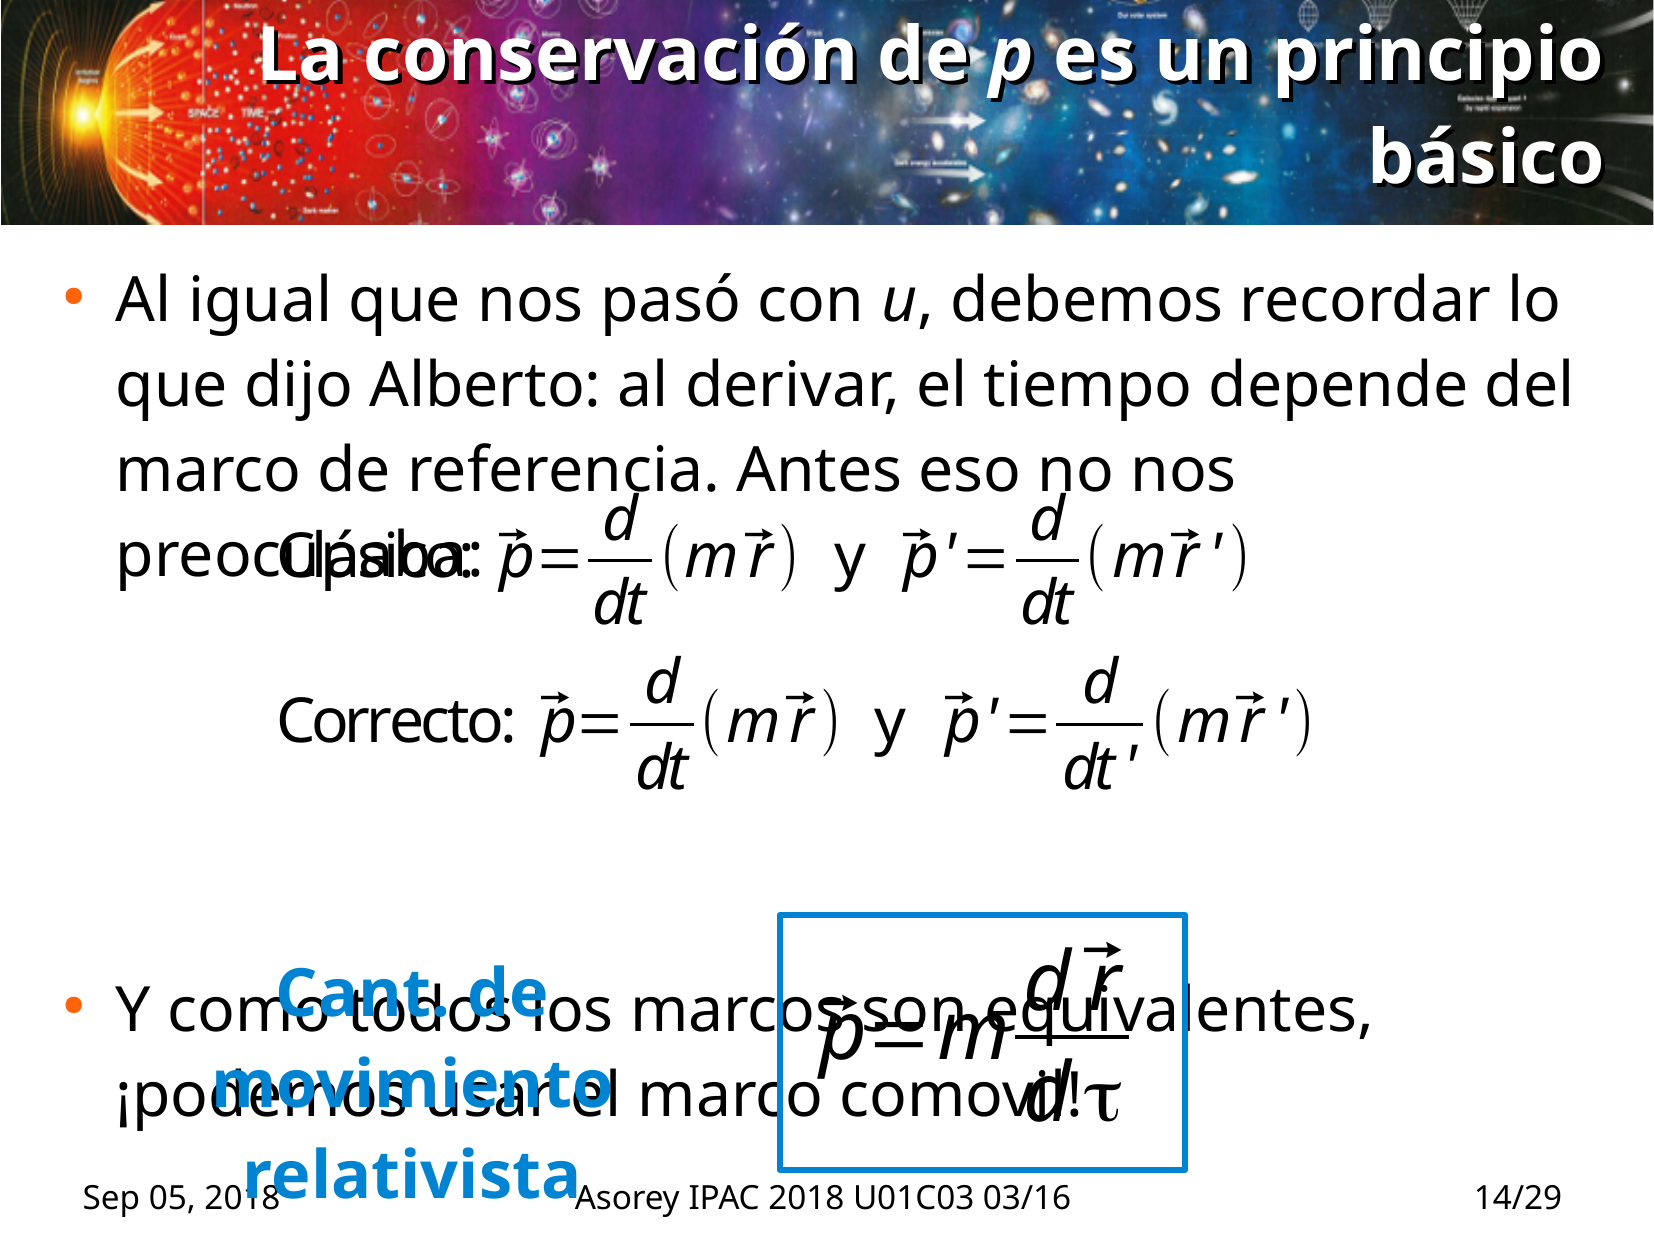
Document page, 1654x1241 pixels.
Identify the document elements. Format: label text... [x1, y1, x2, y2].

list Al igual que nos pasó con u, debemos recordar lo que dijo Alberto: al derivar, el tiempo depende del marco de referencia. Antes eso no nos preocupaba: Y como todos los marcos son equivalentes, ¡podemos usar el marco comovil! [45, 255, 1606, 1156]
list Al igual que nos pasó con u, debemos recordar lo que dijo Alberto: al derivar, el tiempo depende del marco de referencia. Antes eso no nos preocupaba: Y como todos los marcos son equivalentes, ¡podemos usar el marco comovil! [783, 918, 1182, 1156]
text_box Cant. de movimiento relativista [90, 960, 736, 1204]
chart [807, 930, 1141, 1144]
picture [1, 0, 1654, 225]
chart [270, 480, 1321, 805]
title La conservación de p es un principio básico [45, 15, 1606, 191]
